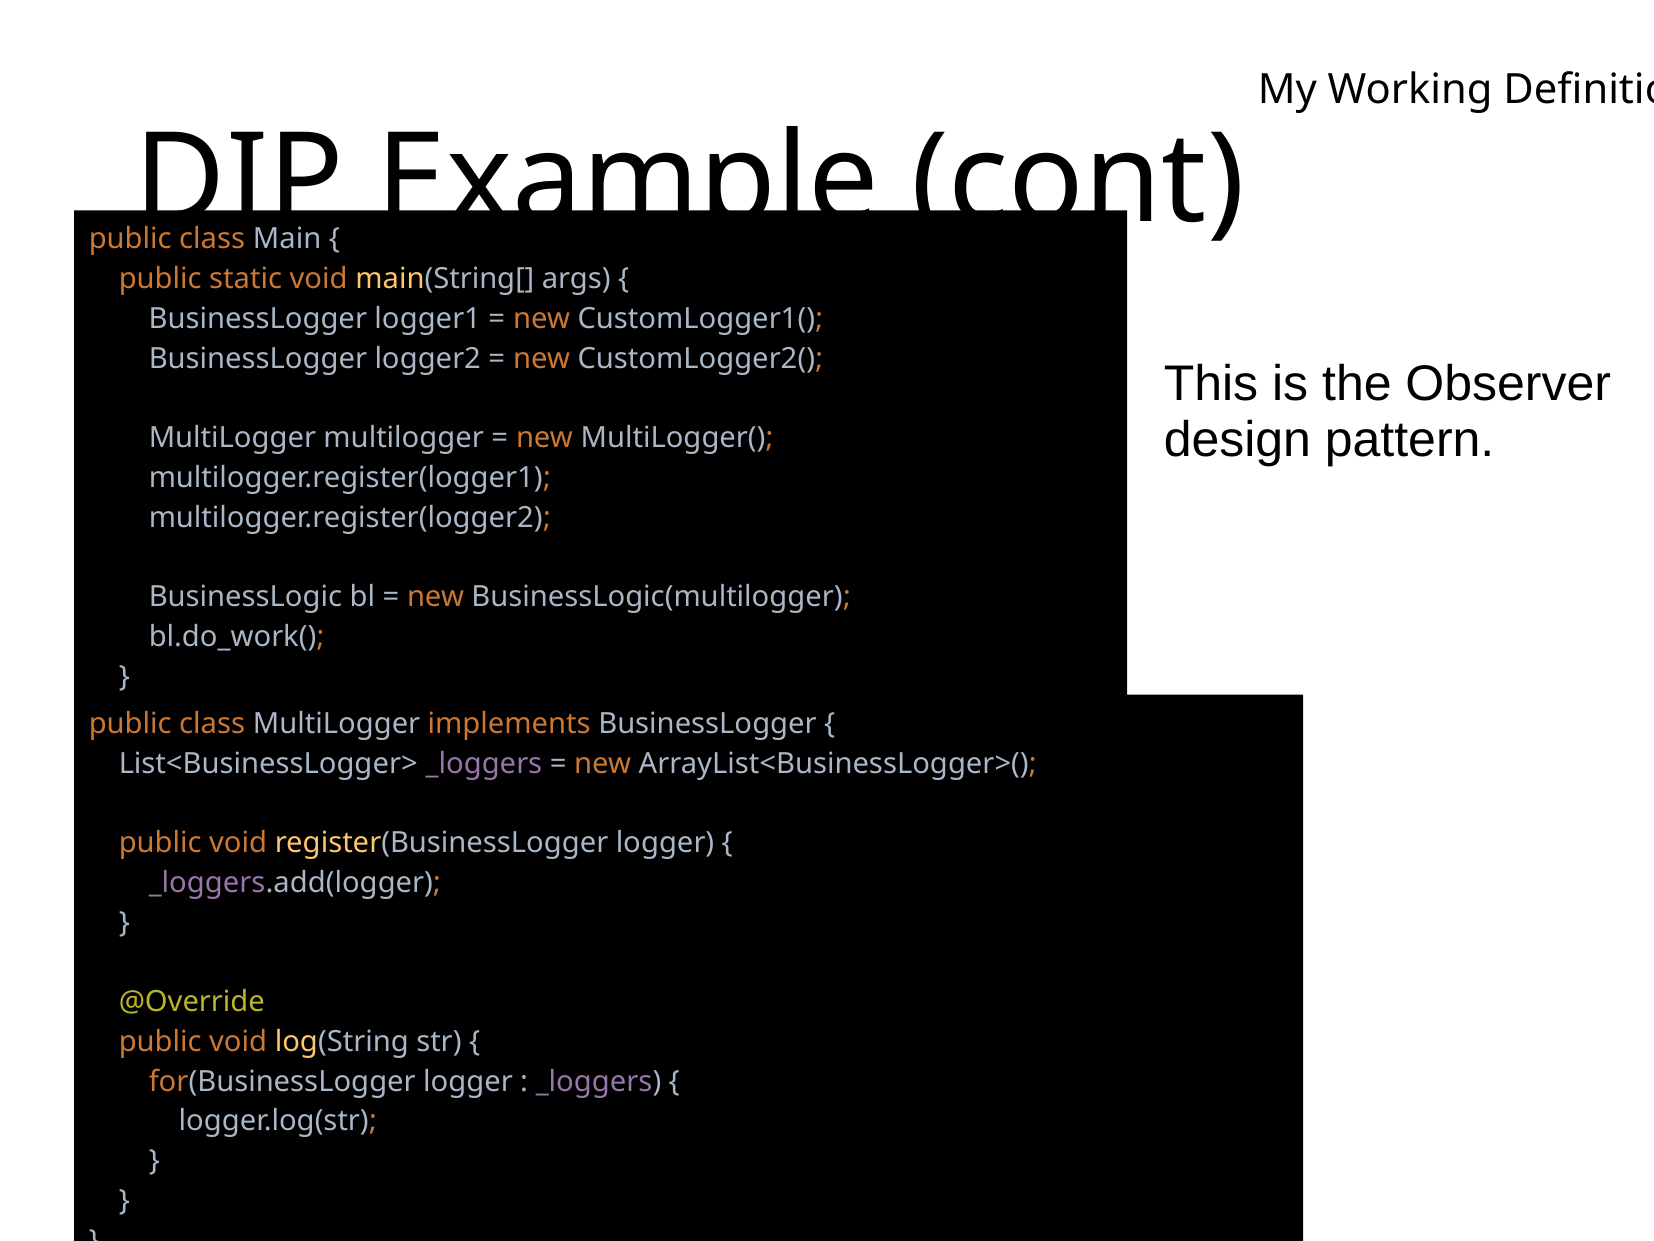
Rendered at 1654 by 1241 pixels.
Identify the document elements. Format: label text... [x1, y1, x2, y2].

text_box public class Main { public static void main(String[] args) { BusinessLogger logger1 = new CustomLogger1(); BusinessLogger logger2 = new CustomLogger2(); MultiLogger multilogger = new MultiLogger(); multilogger.register(logger1); multilogger.register(logger2); BusinessLogic bl = new BusinessLogic(multilogger); bl.do_work(); } } [74, 210, 1128, 668]
text_box DIP Example (cont) [120, 80, 1492, 211]
text_box My Working Definition [1243, 51, 1593, 106]
text_box public class MultiLogger implements BusinessLogger { List<BusinessLogger> _loggers = new ArrayList<BusinessLogger>(); public void register(BusinessLogger logger) { _loggers.add(logger); } @Override public void log(String str) { for(BusinessLogger logger : _loggers) { logger.log(str); } } } [74, 694, 1304, 1191]
text_box This is the Observer design pattern. [1149, 347, 1641, 499]
